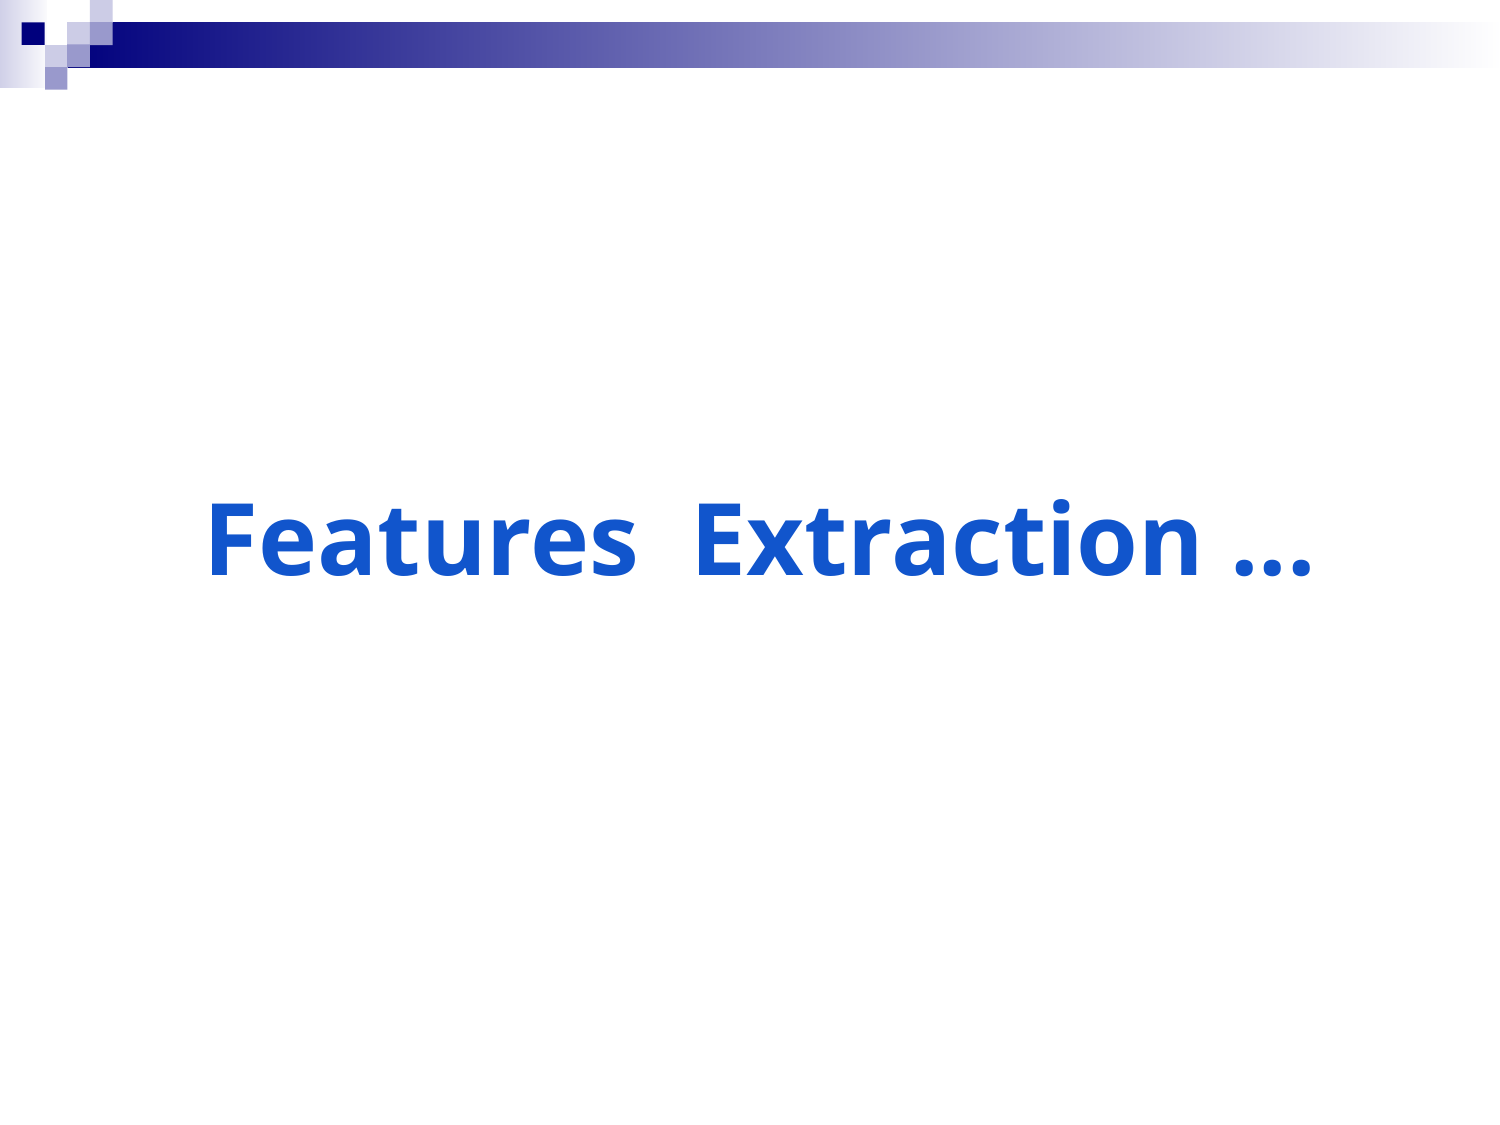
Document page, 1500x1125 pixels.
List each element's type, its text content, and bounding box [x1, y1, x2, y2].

text_box Features Extraction ... [188, 468, 1500, 607]
